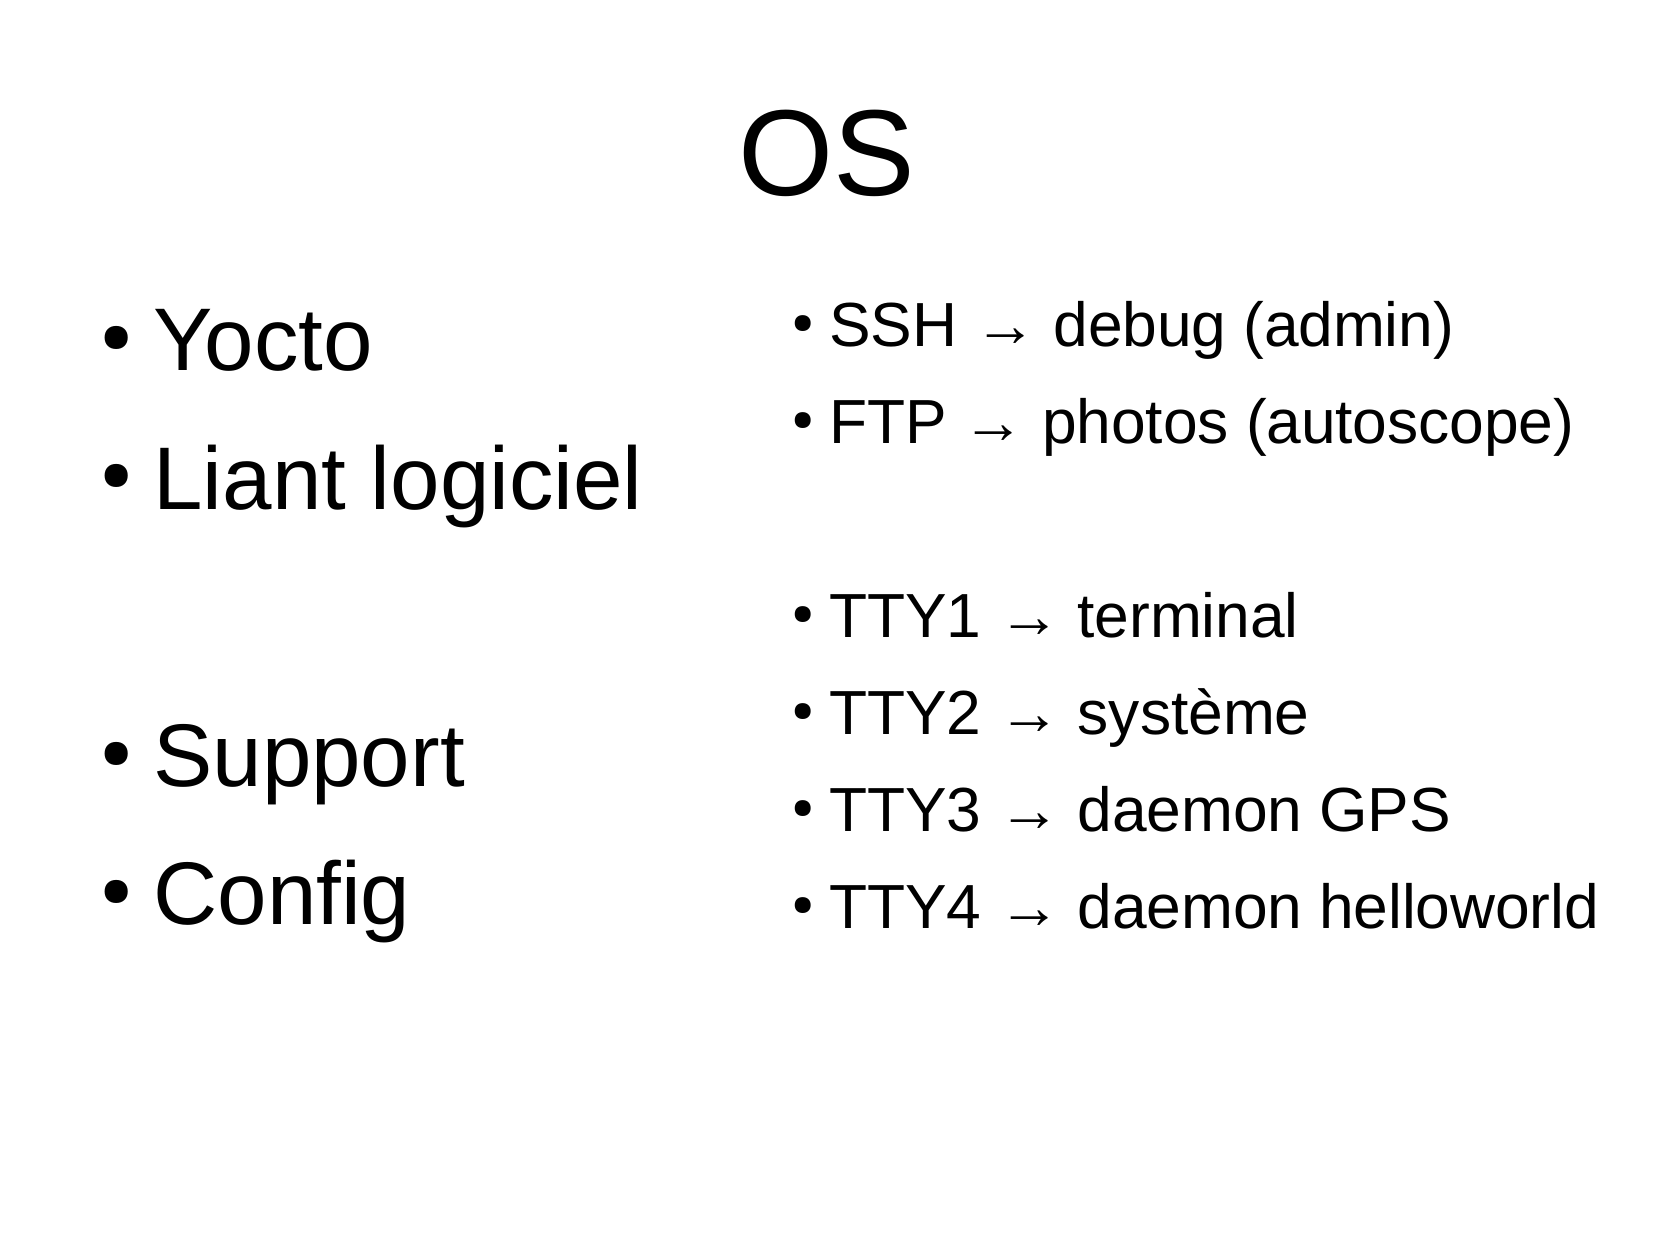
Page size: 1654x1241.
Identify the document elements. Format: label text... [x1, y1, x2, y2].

list Yocto Liant logiciel Support Config [82, 290, 779, 1010]
list SSH → debug (admin) FTP → photos (autoscope) TTY1 → terminal TTY2 → système TTY3 → daemon GPS TTY4 → daemon helloworld [779, 290, 1607, 1010]
title OS [82, 49, 1571, 257]
